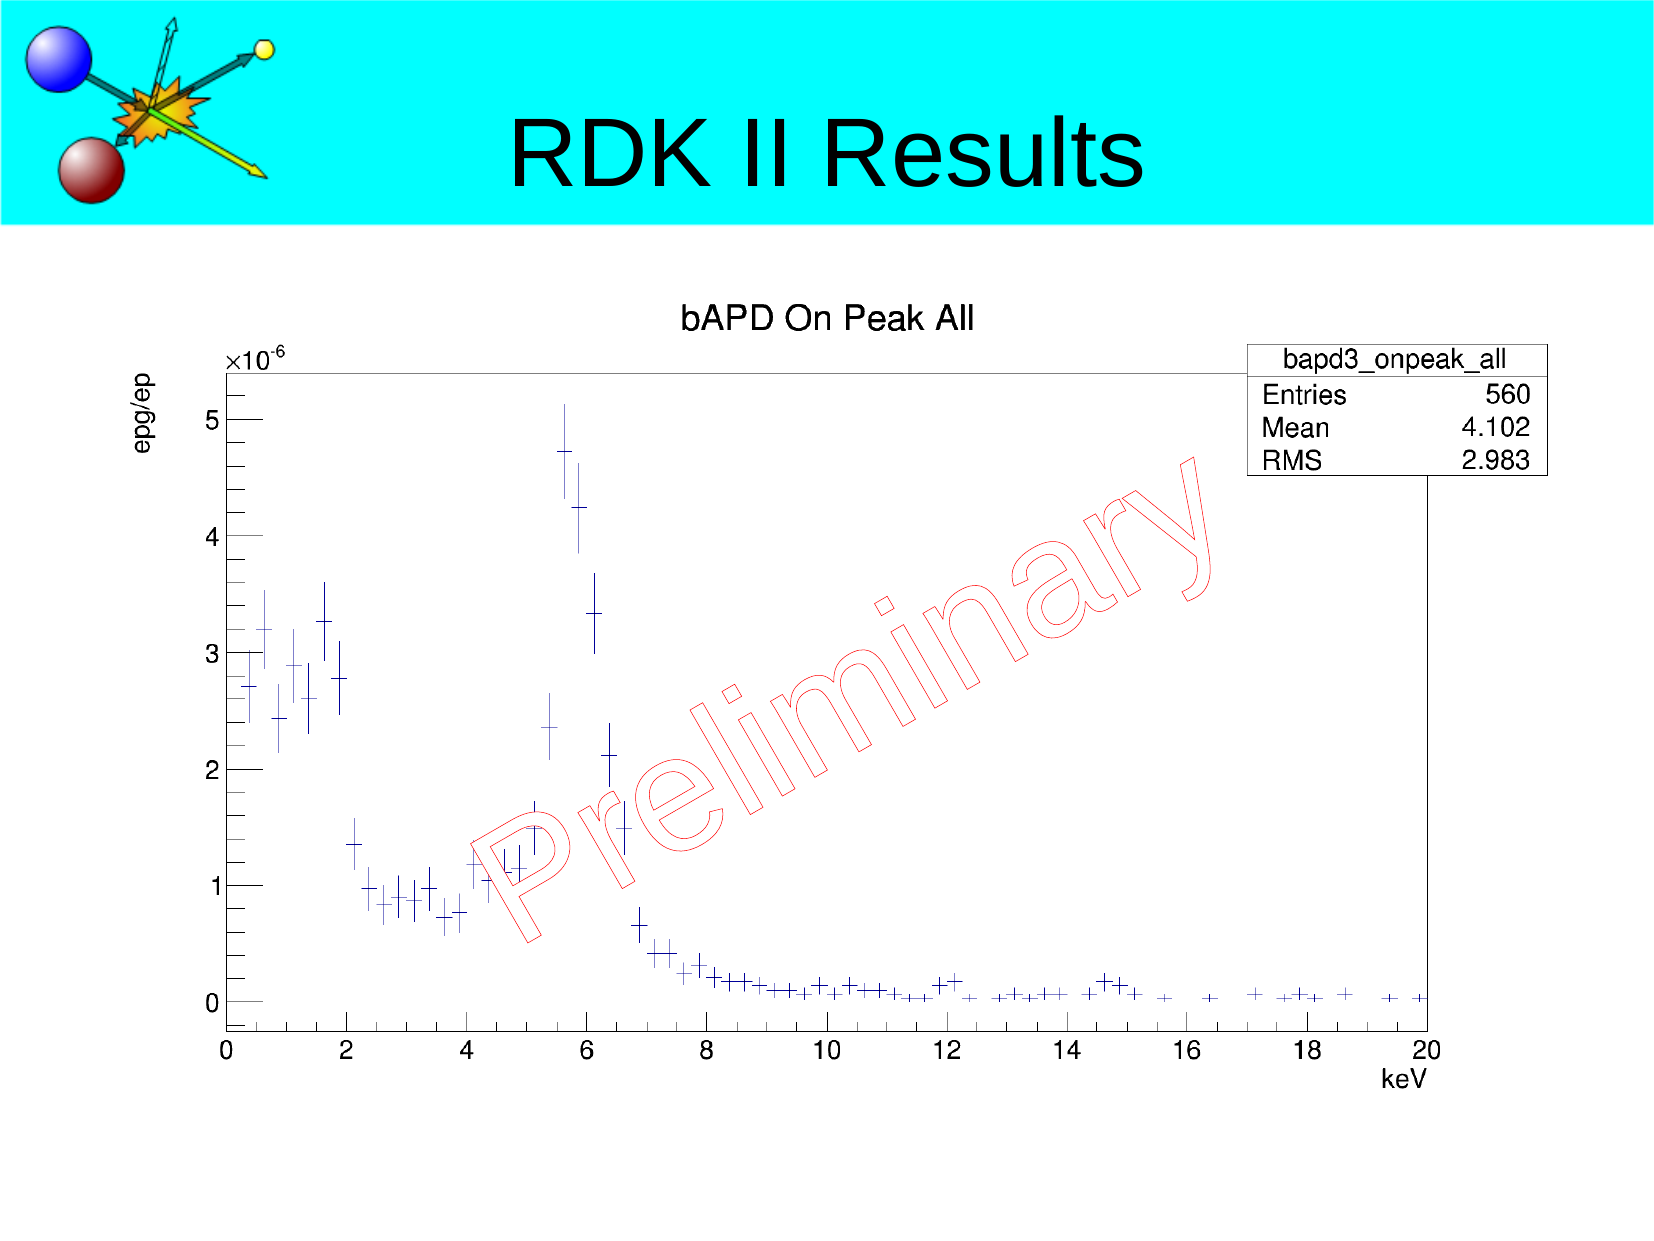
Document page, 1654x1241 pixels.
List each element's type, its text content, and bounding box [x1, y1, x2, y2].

picture [0, 0, 1654, 1241]
title RDK II Results [82, 49, 1571, 257]
text_box Preliminary [424, 388, 1273, 995]
